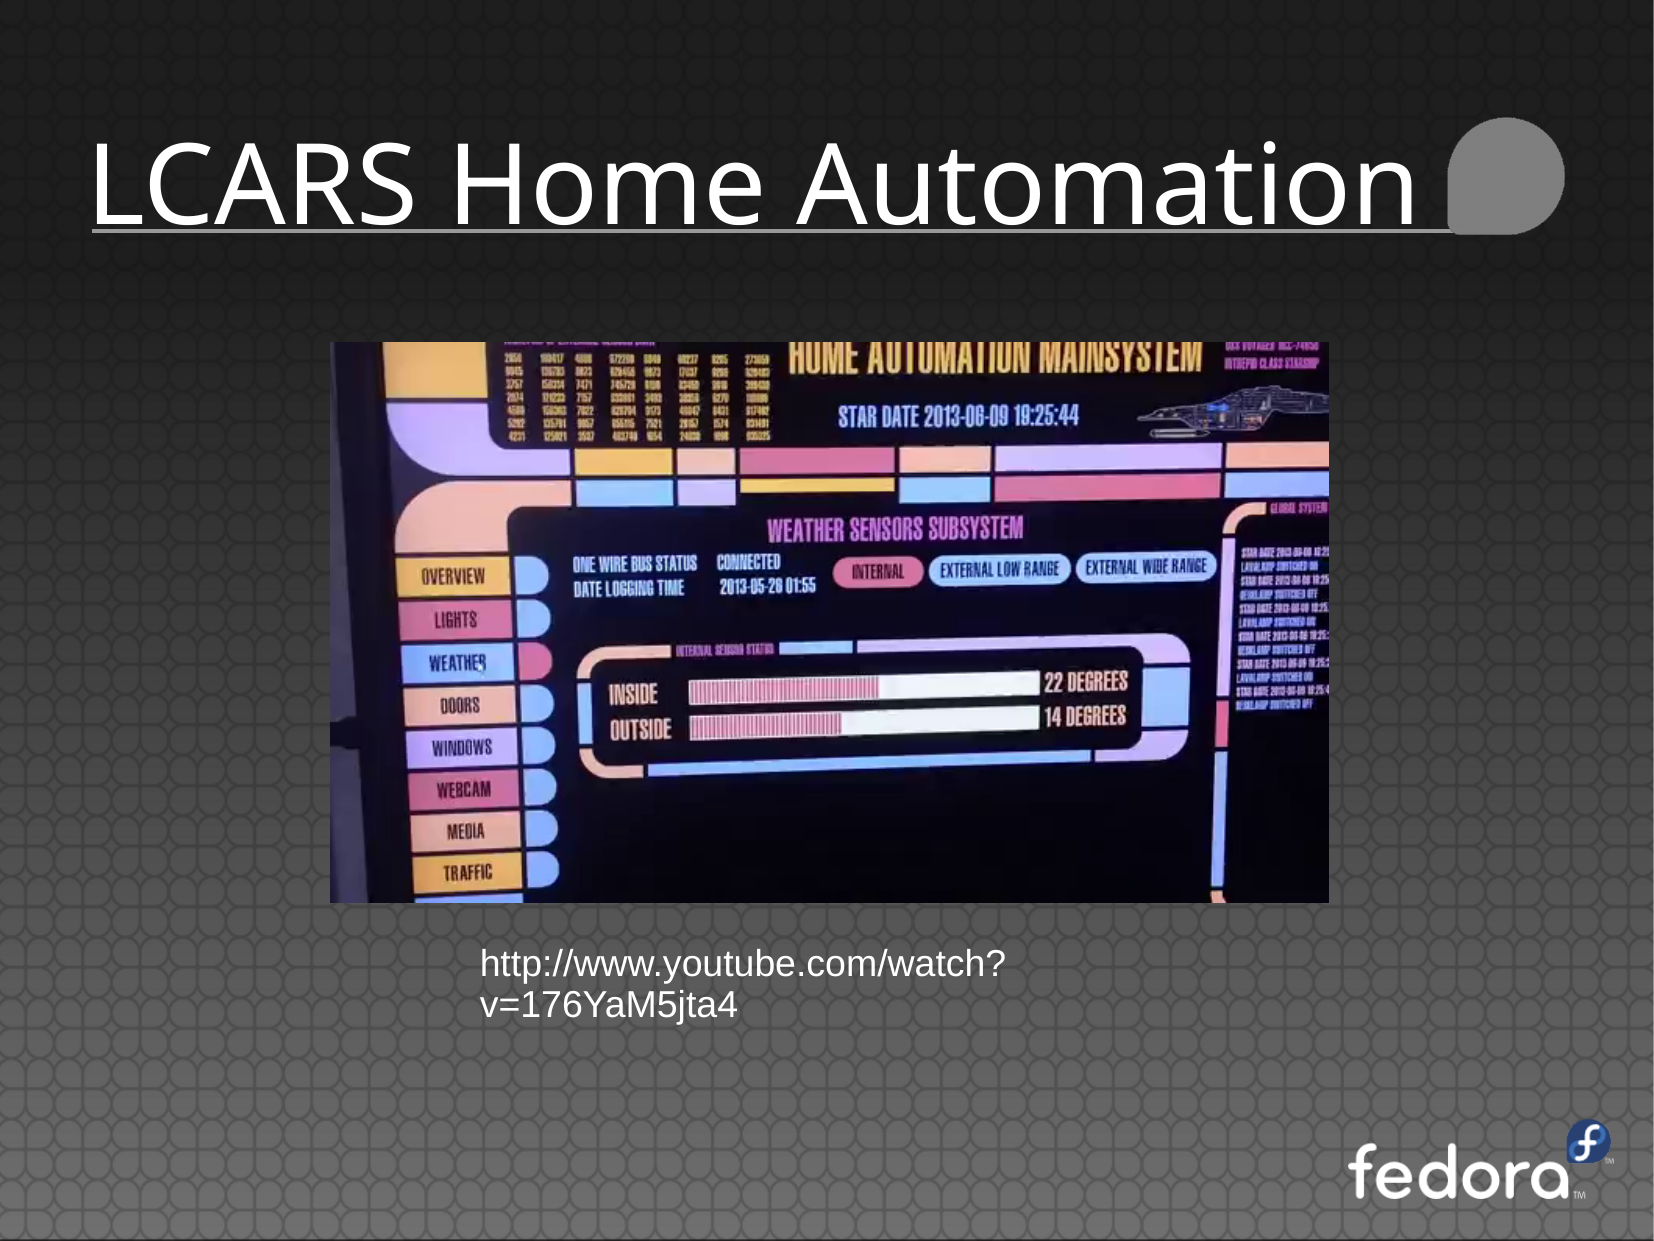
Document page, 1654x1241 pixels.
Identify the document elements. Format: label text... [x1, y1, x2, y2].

text_box [329, 341, 1330, 904]
text_box http://www.youtube.com/watch?v=176YaM5jta4 [465, 934, 1276, 992]
title LCARS Home Automation [86, 112, 1576, 249]
picture [0, 0, 1654, 1241]
